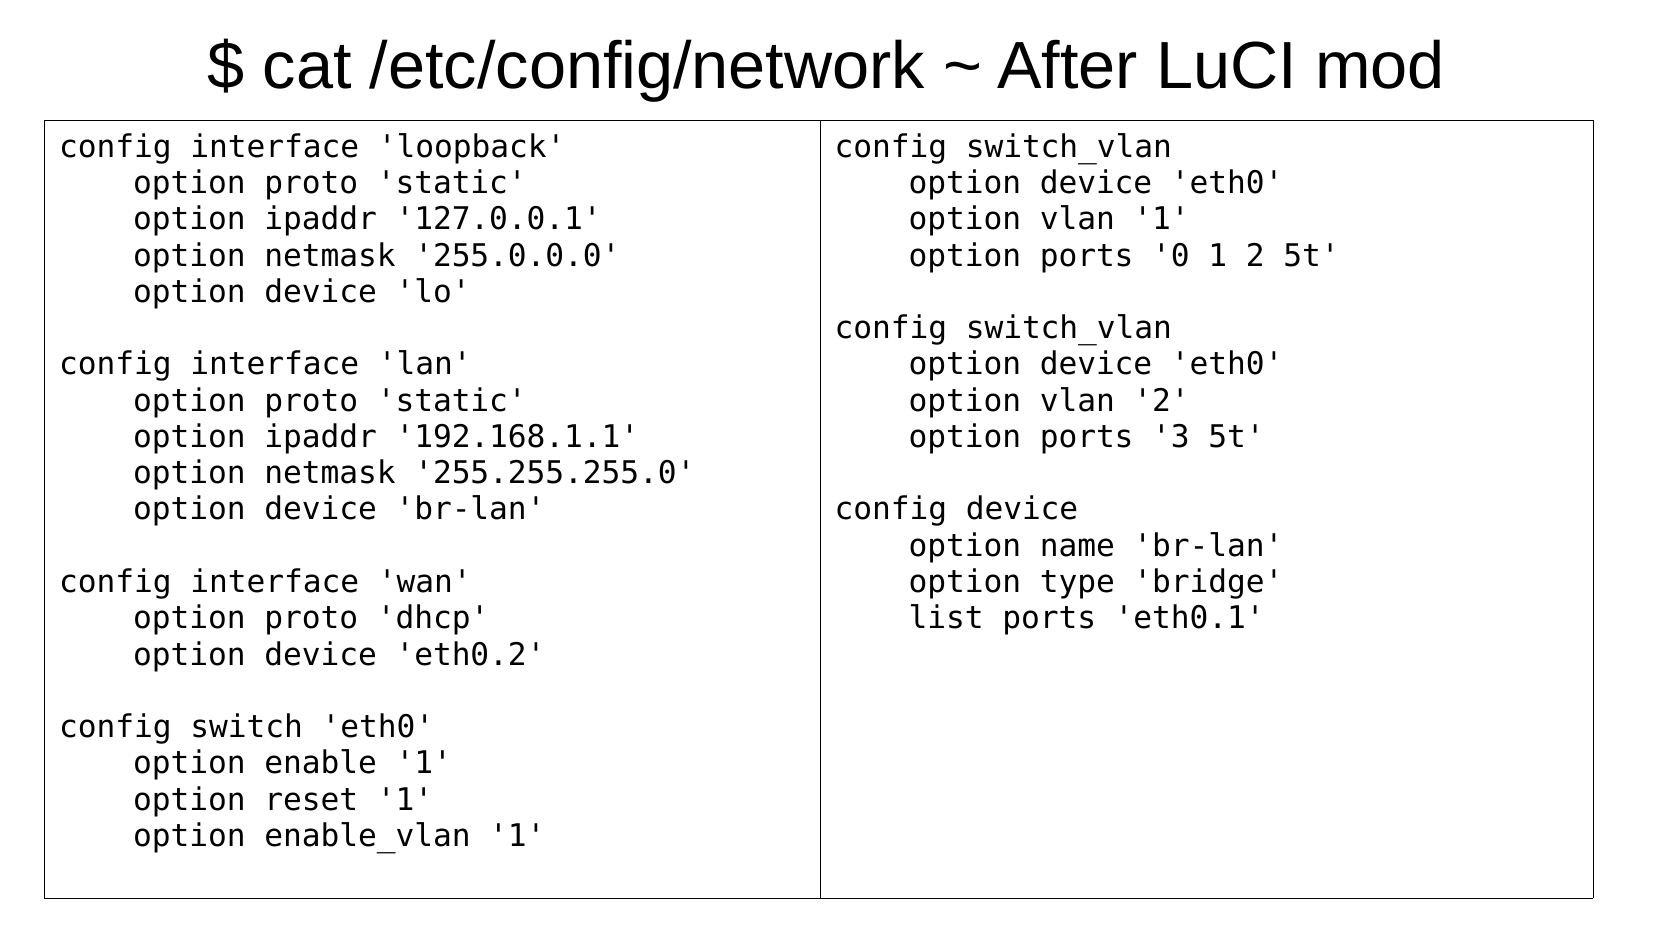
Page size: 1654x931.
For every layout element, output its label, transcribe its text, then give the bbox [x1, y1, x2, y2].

table_header config switch_vlan option device 'eth0' option vlan '1' option ports '0 1 2 5t' config switch_vlan option device 'eth0' option vlan '2' option ports '3 5t' config device option name 'br-lan' option type 'bridge' list ports 'eth0.1' [821, 121, 1593, 898]
table_header config interface 'loopback' option proto 'static' option ipaddr '127.0.0.1' option netmask '255.0.0.0' option device 'lo' config interface 'lan' option proto 'static' option ipaddr '192.168.1.1' option netmask '255.255.255.0' option device 'br-lan' config interface 'wan' option proto 'dhcp' option device 'eth0.2' config switch 'eth0' option enable '1' option reset '1' option enable_vlan '1' [45, 121, 820, 898]
title $ cat /etc/config/network ~ After LuCI mod [82, 28, 1571, 104]
